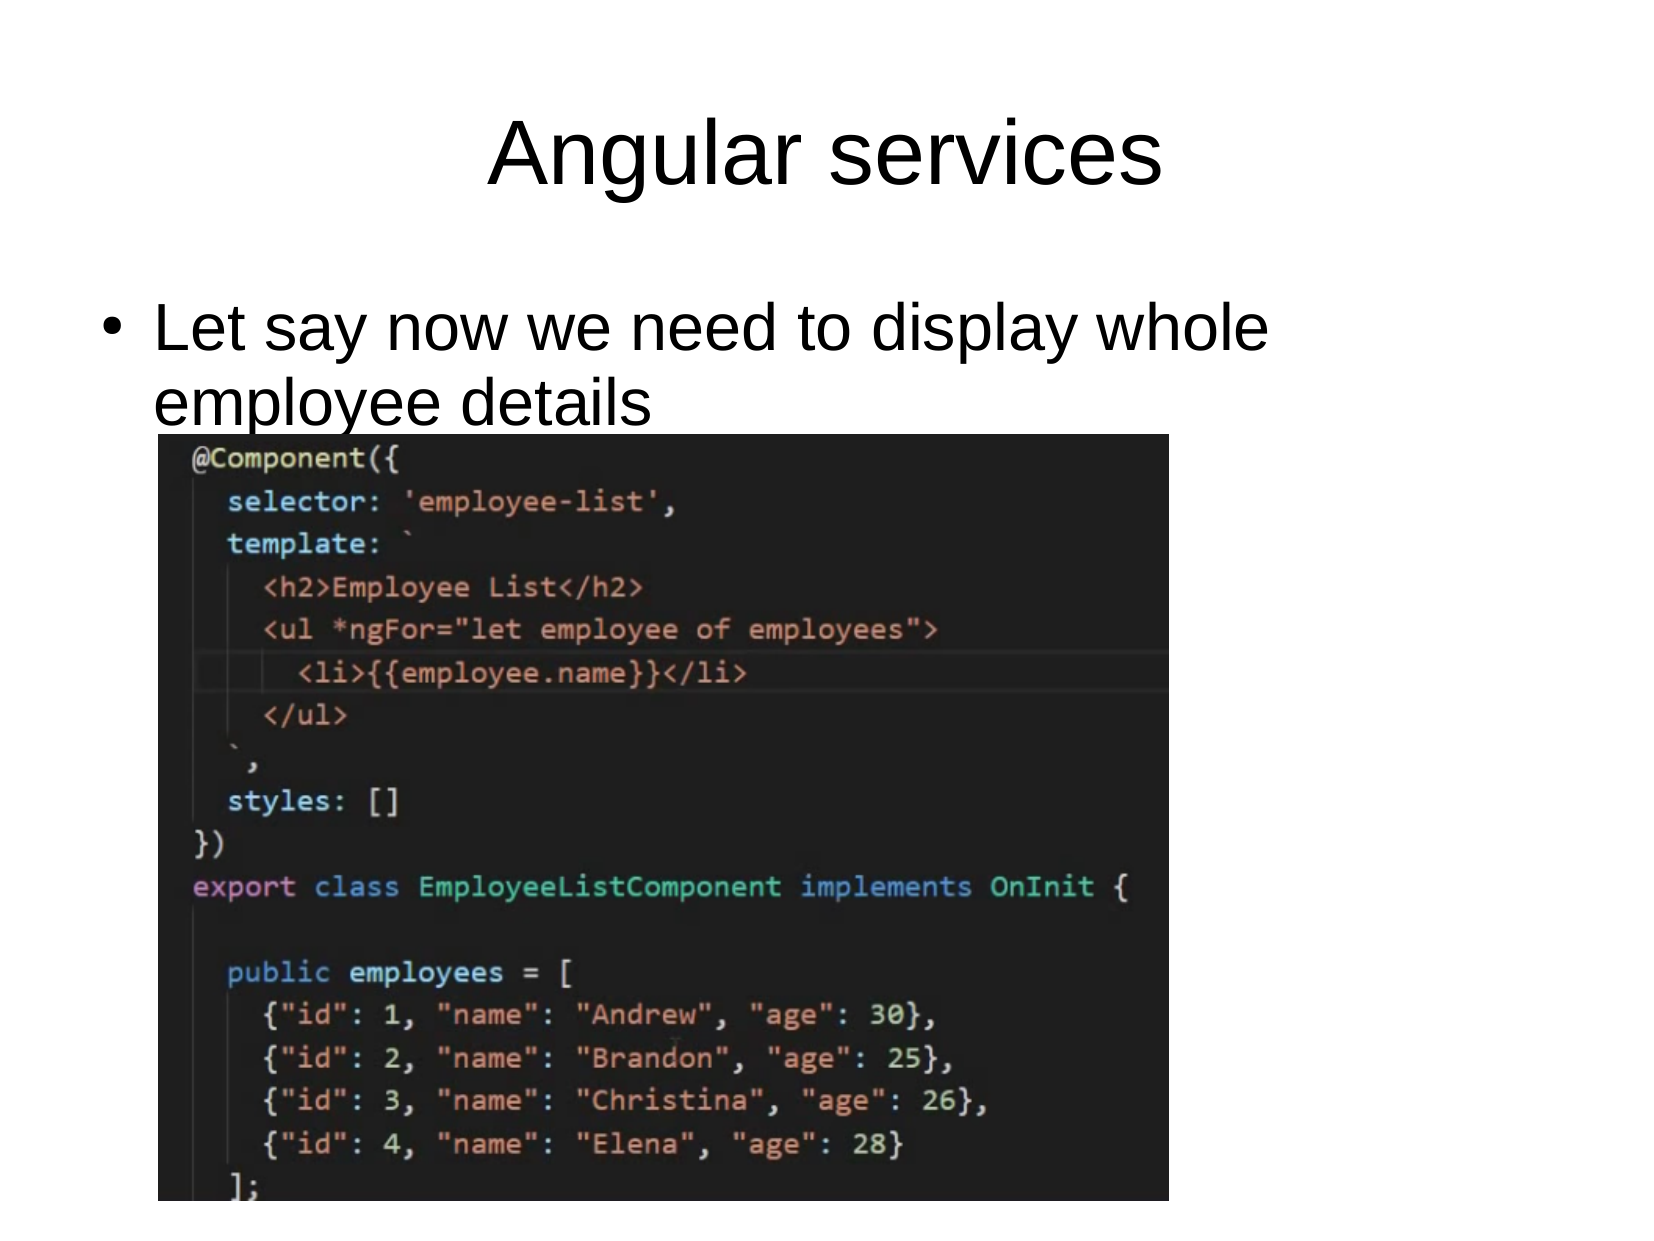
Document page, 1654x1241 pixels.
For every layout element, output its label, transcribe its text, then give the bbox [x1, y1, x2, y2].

picture [158, 434, 1169, 1201]
title Angular services [82, 49, 1571, 257]
list Let say now we need to display whole employee details [82, 290, 1571, 1010]
